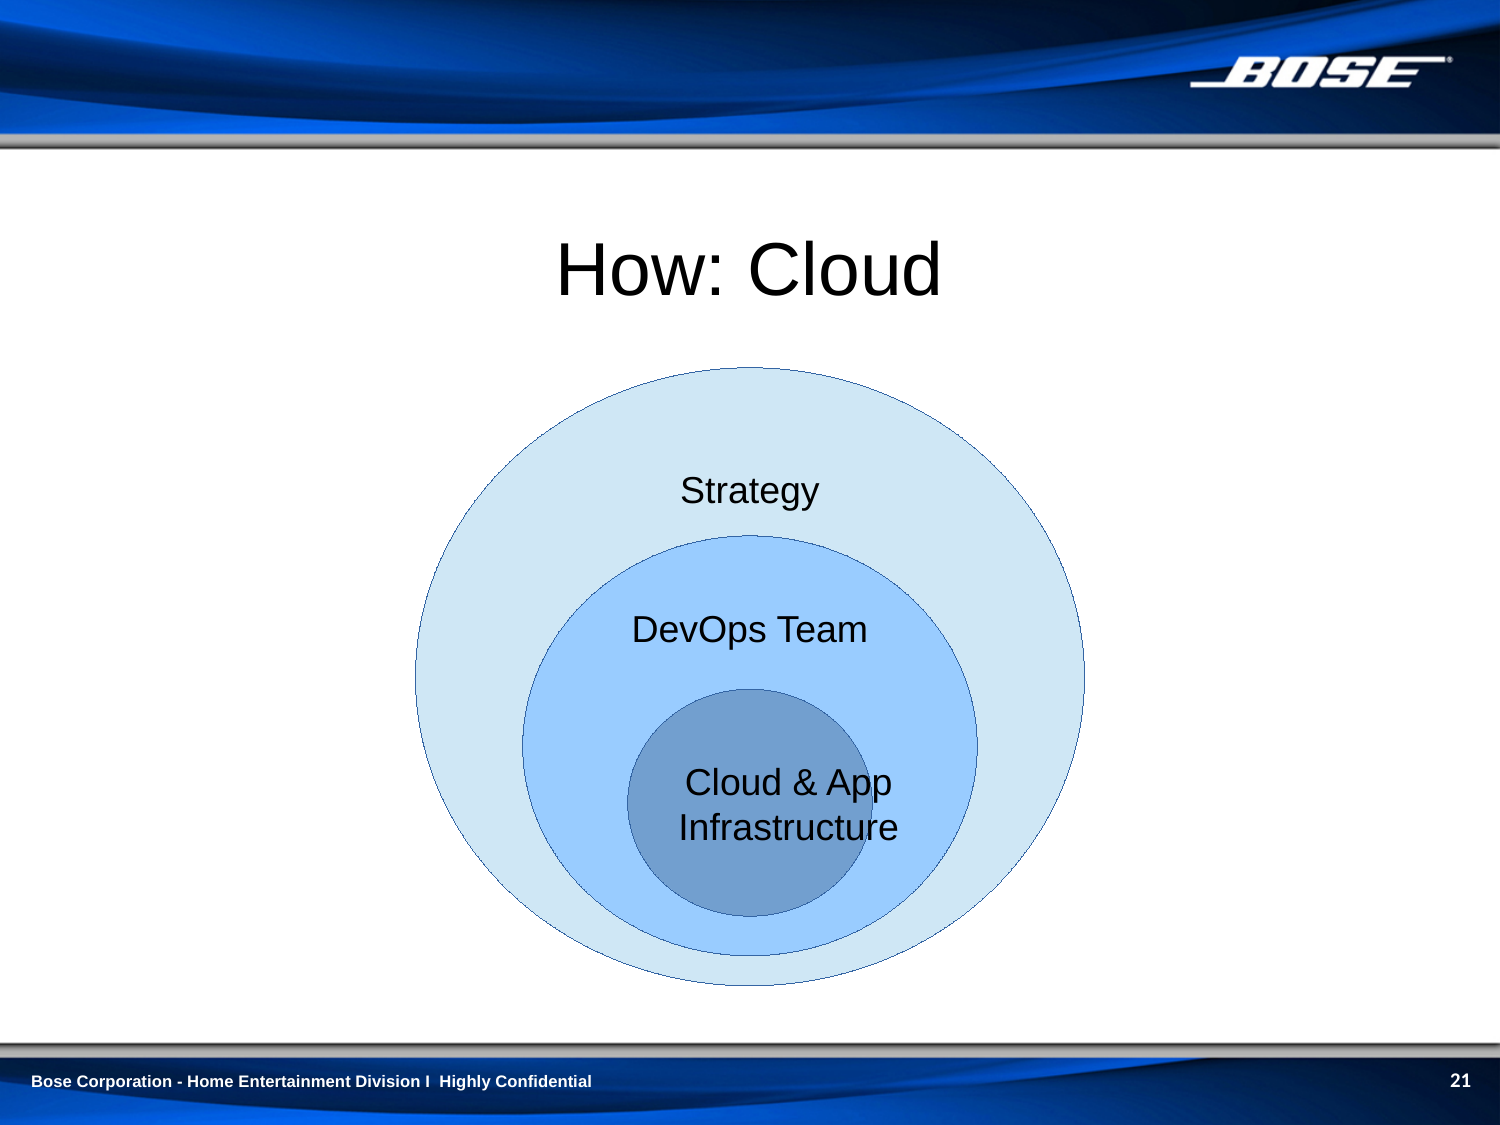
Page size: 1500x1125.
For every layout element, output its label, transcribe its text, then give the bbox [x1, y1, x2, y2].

picture [0, 0, 1500, 1125]
text_box Cloud & App Infrastructure [627, 689, 873, 917]
text_box DevOps Team [522, 535, 978, 956]
text_box How: Cloud [74, 185, 1425, 345]
text_box Strategy [415, 367, 1085, 986]
